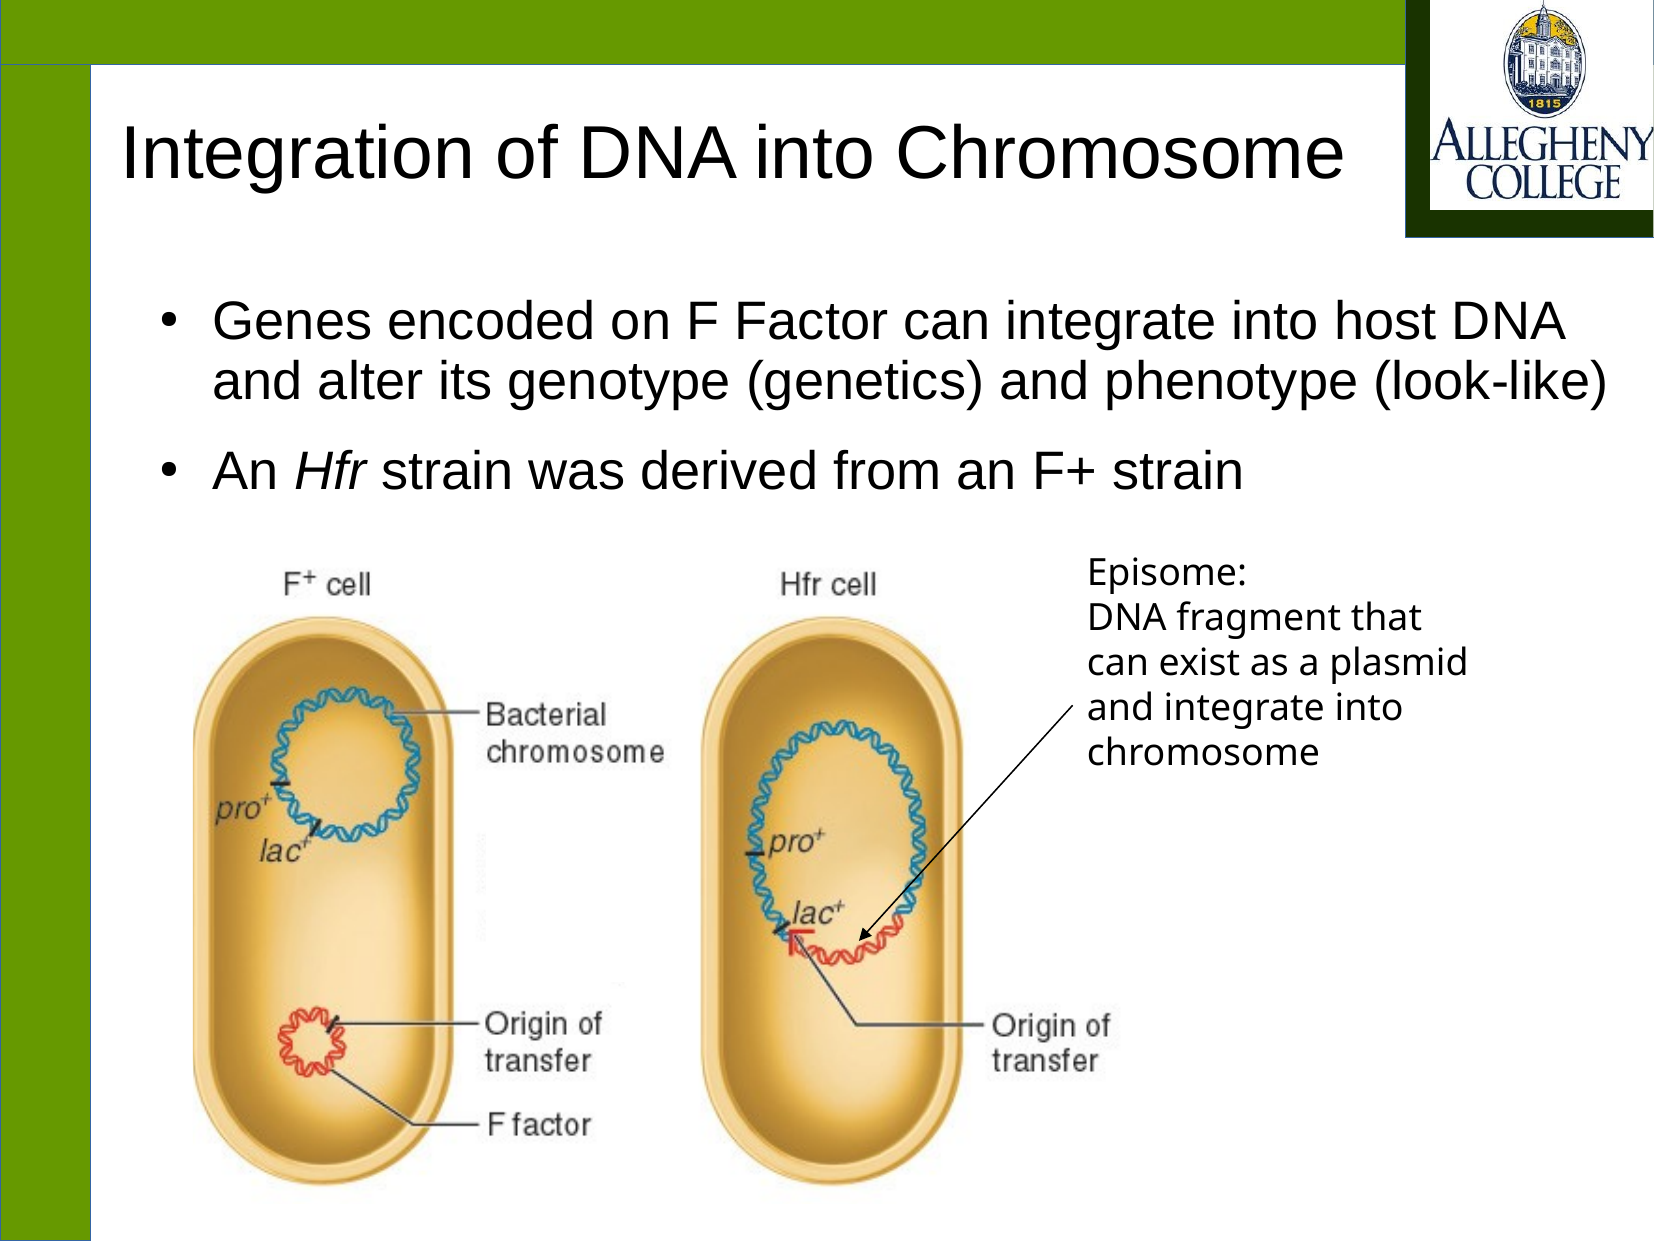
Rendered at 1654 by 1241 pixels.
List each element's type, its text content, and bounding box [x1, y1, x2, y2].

list Genes encoded on F Factor can integrate into host DNA and alter its genotype (genetics) and phenotype (look-like) An Hfr strain was derived from an F+ strain [141, 290, 1621, 541]
title Integration of DNA into Chromosome [91, 65, 1436, 257]
text_box [0, 0, 1654, 1241]
picture [192, 553, 1246, 1204]
text_box Episome: DNA fragment that can exist as a plasmid and integrate into chromosome [1072, 541, 1592, 781]
picture [1430, 0, 1654, 210]
